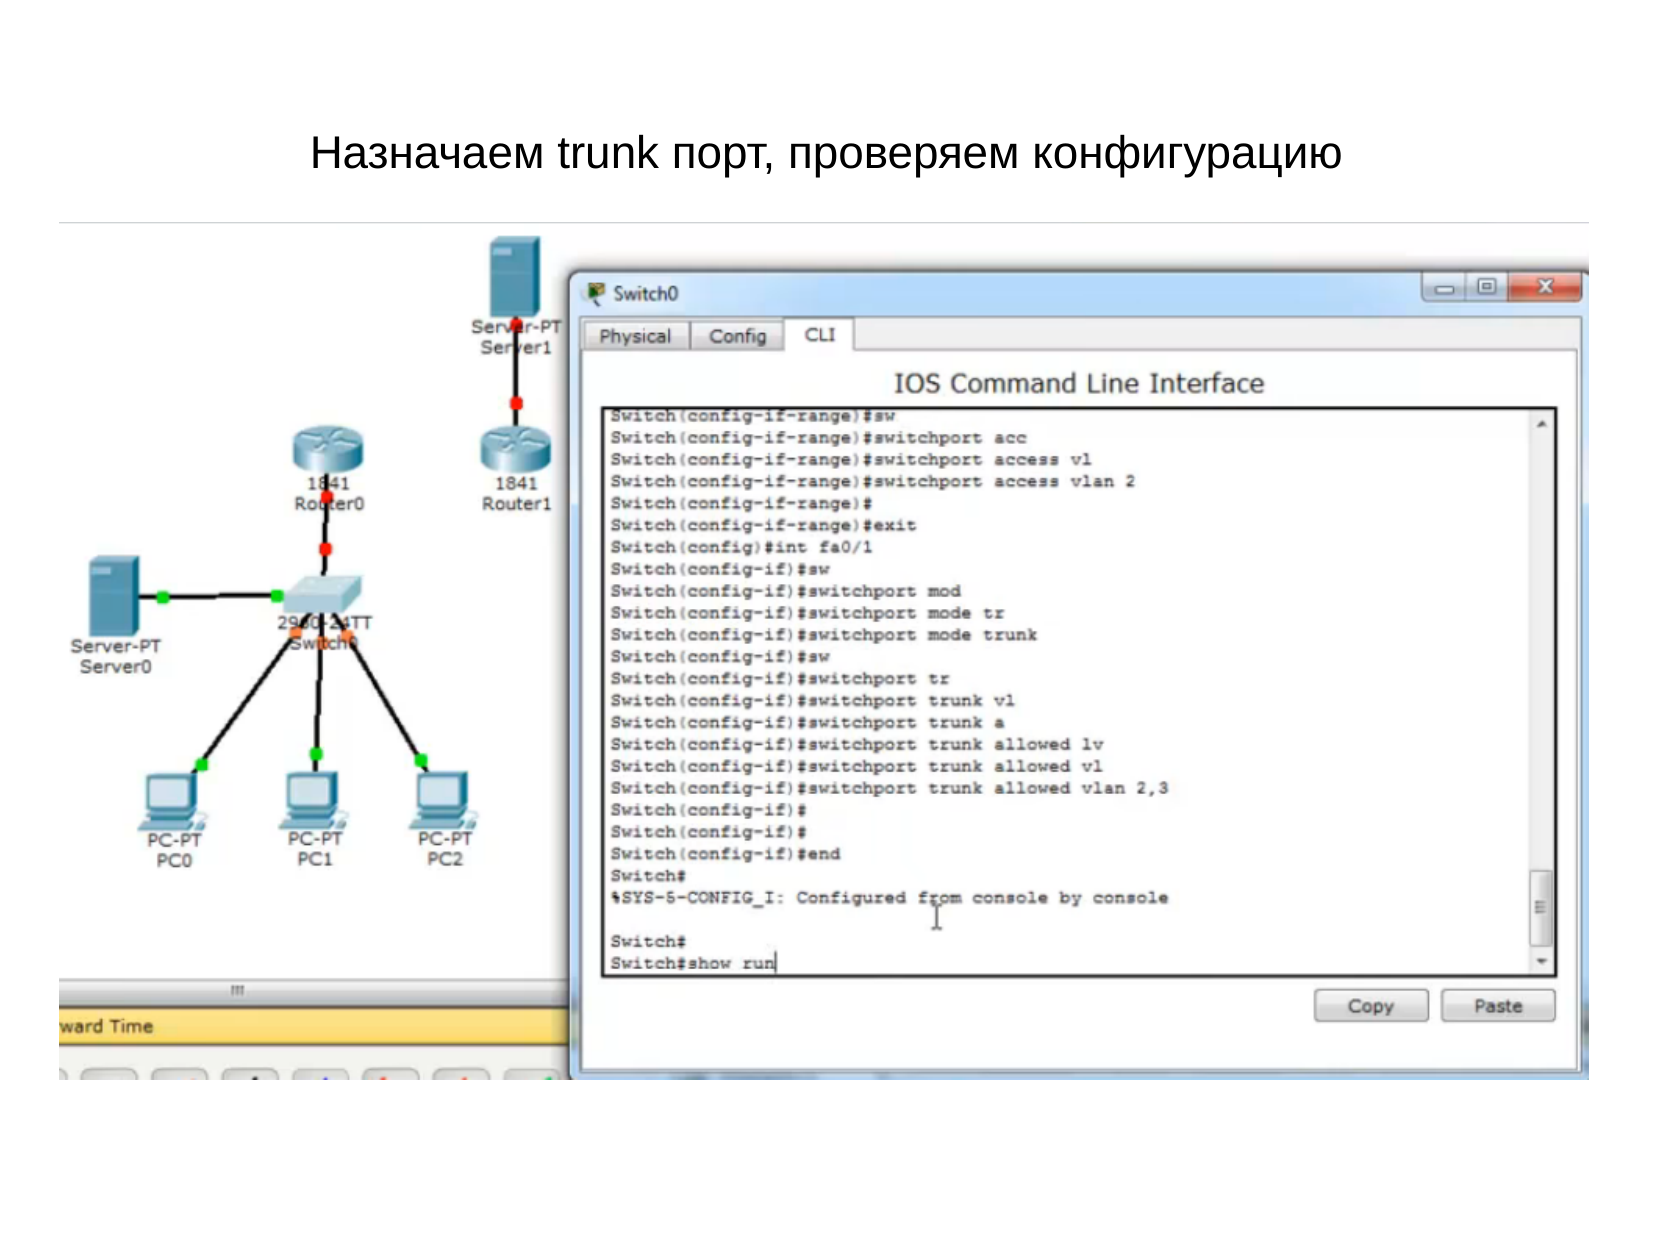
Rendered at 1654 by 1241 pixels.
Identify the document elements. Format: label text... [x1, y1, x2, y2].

title Назначаем trunk порт, проверяем конфигурацию [82, 49, 1571, 222]
picture [59, 222, 1589, 1080]
